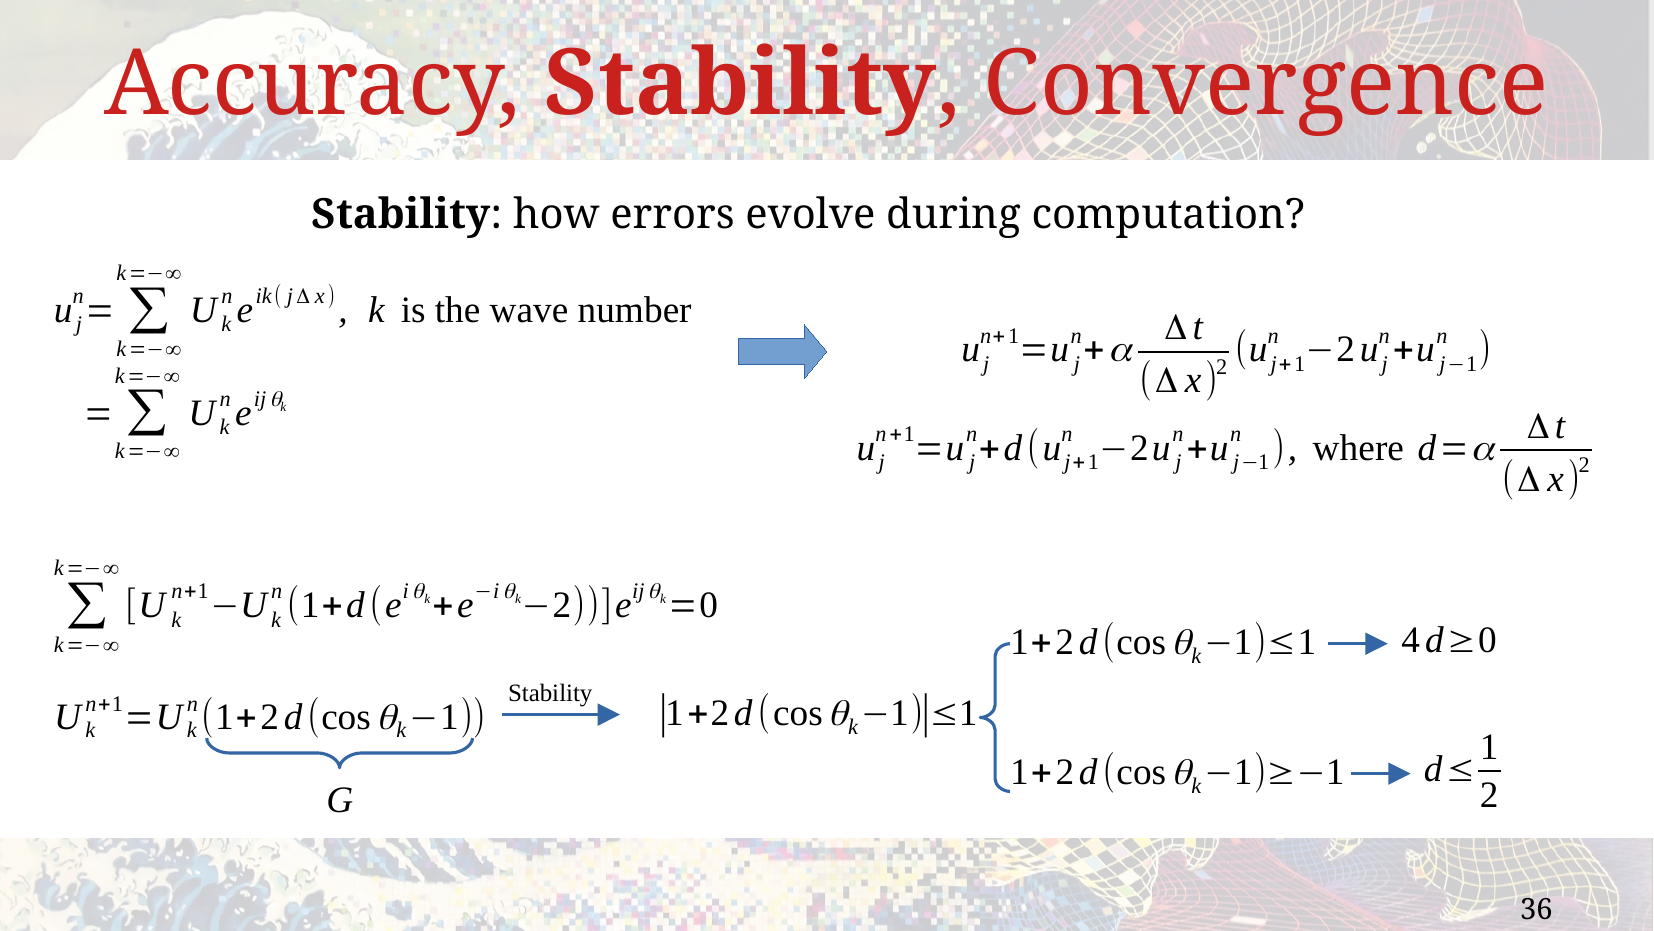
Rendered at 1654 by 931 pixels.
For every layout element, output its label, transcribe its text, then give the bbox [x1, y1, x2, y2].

chart [850, 307, 1600, 503]
title Accuracy, Stability, Convergence [0, 33, 1654, 126]
chart [320, 779, 361, 821]
text_box [738, 324, 827, 379]
chart [1003, 620, 1323, 668]
chart [1003, 750, 1351, 798]
chart [47, 555, 725, 657]
text_box Stability: how errors evolve during computation? [389, 175, 1228, 266]
chart [47, 259, 703, 464]
chart [47, 691, 492, 744]
chart [1417, 726, 1509, 816]
chart [649, 690, 984, 740]
chart [501, 679, 601, 707]
chart [1393, 620, 1504, 662]
